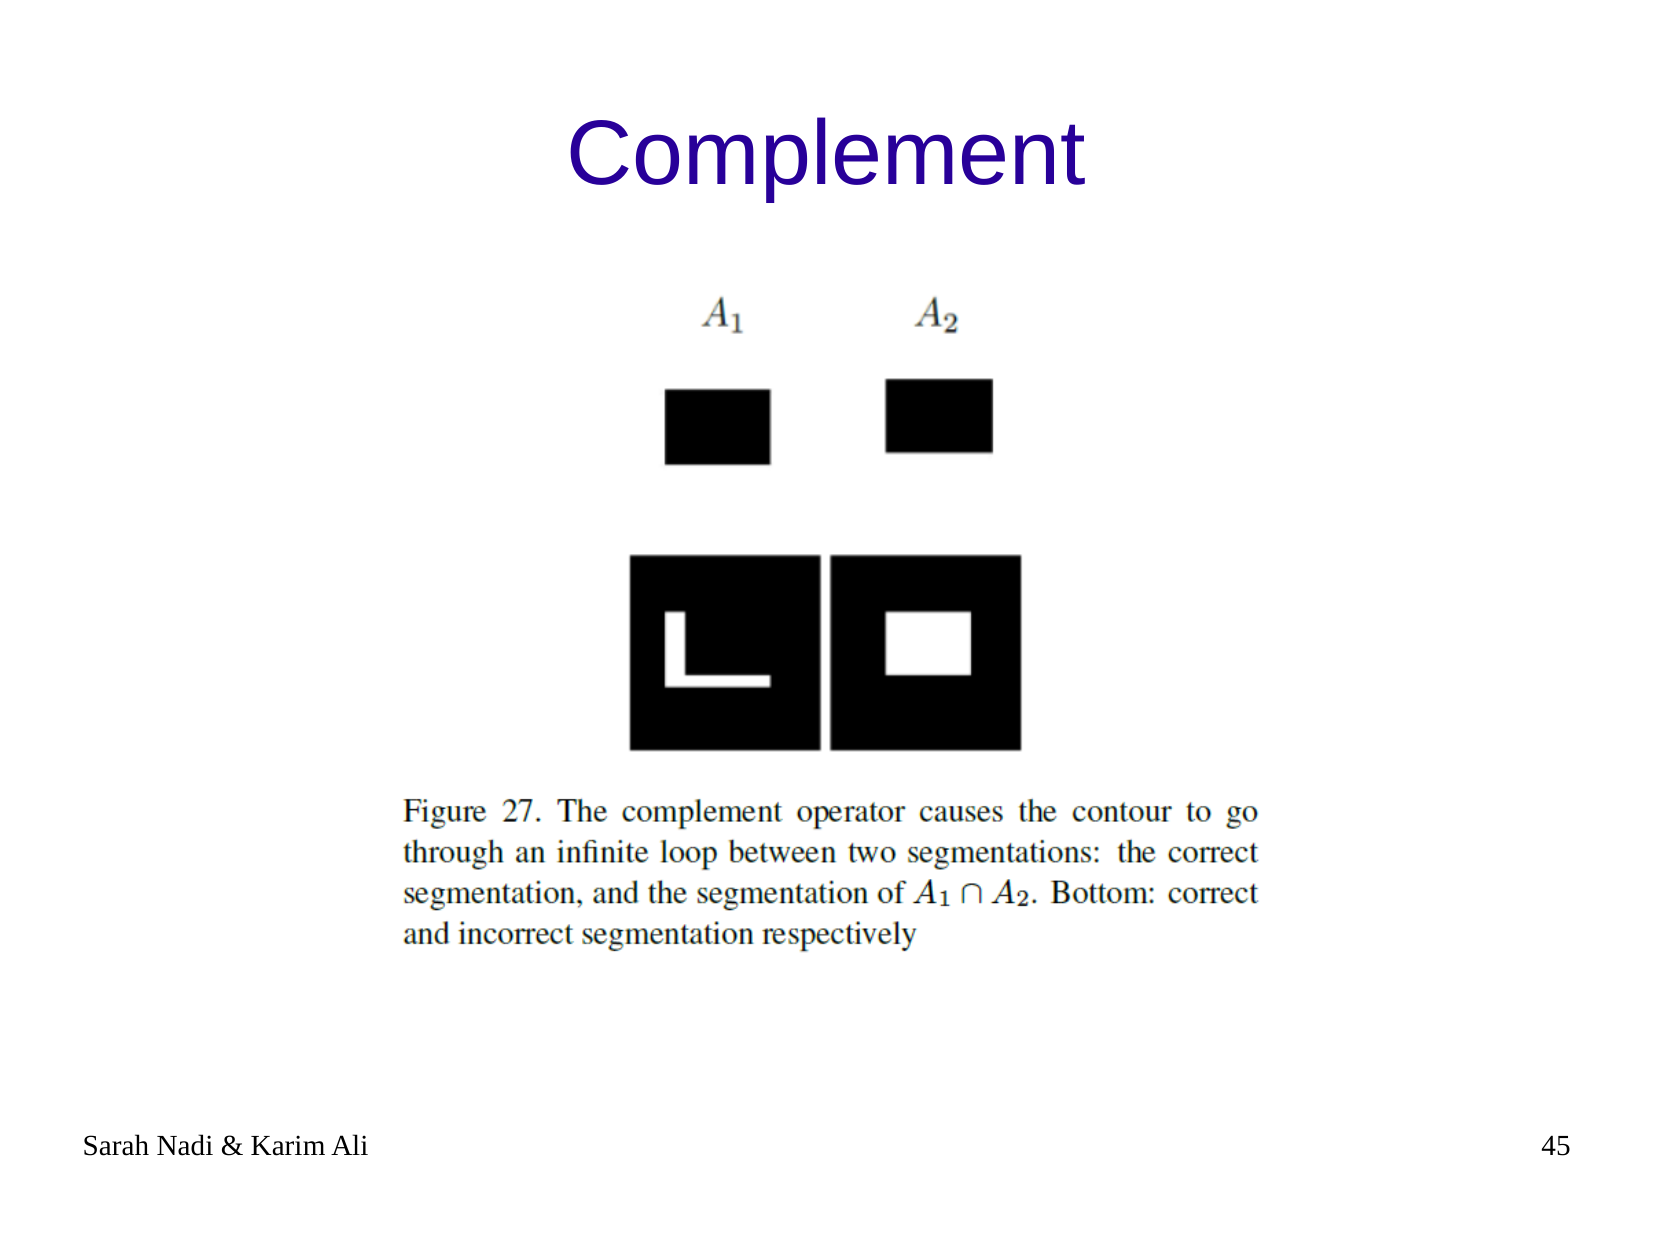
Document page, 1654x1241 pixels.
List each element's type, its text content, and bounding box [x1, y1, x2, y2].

title Complement [82, 56, 1571, 250]
picture [390, 286, 1264, 954]
